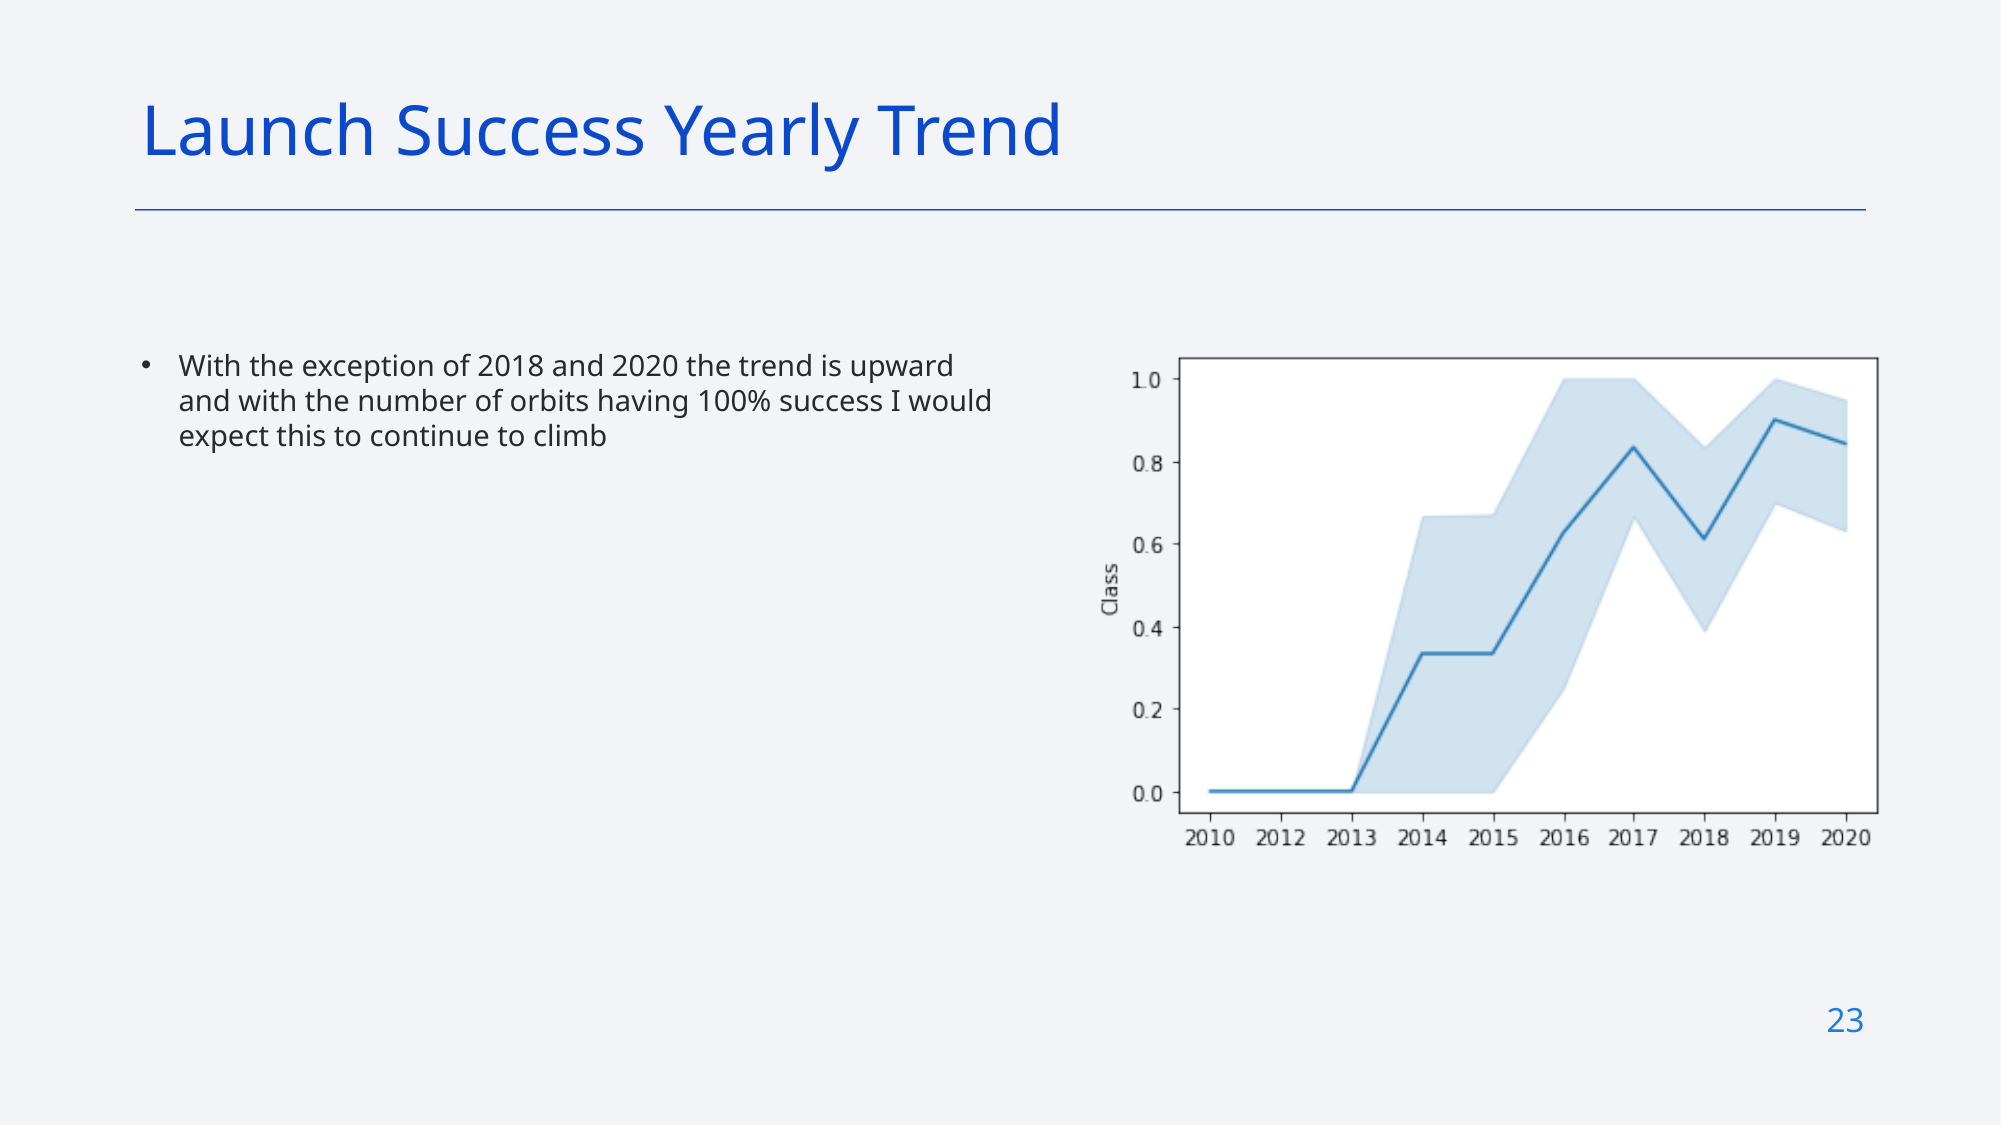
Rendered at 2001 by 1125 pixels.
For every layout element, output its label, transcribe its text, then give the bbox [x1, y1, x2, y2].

picture [0, 0, 2001, 1125]
list With the exception of 2018 and 2020 the trend is upward and with the number of orbits having 100% success I would expect this to continue to climb [126, 339, 1013, 965]
slide_number <number> [1429, 988, 1880, 1055]
text_box Launch Success Yearly Trend [126, 88, 1852, 179]
